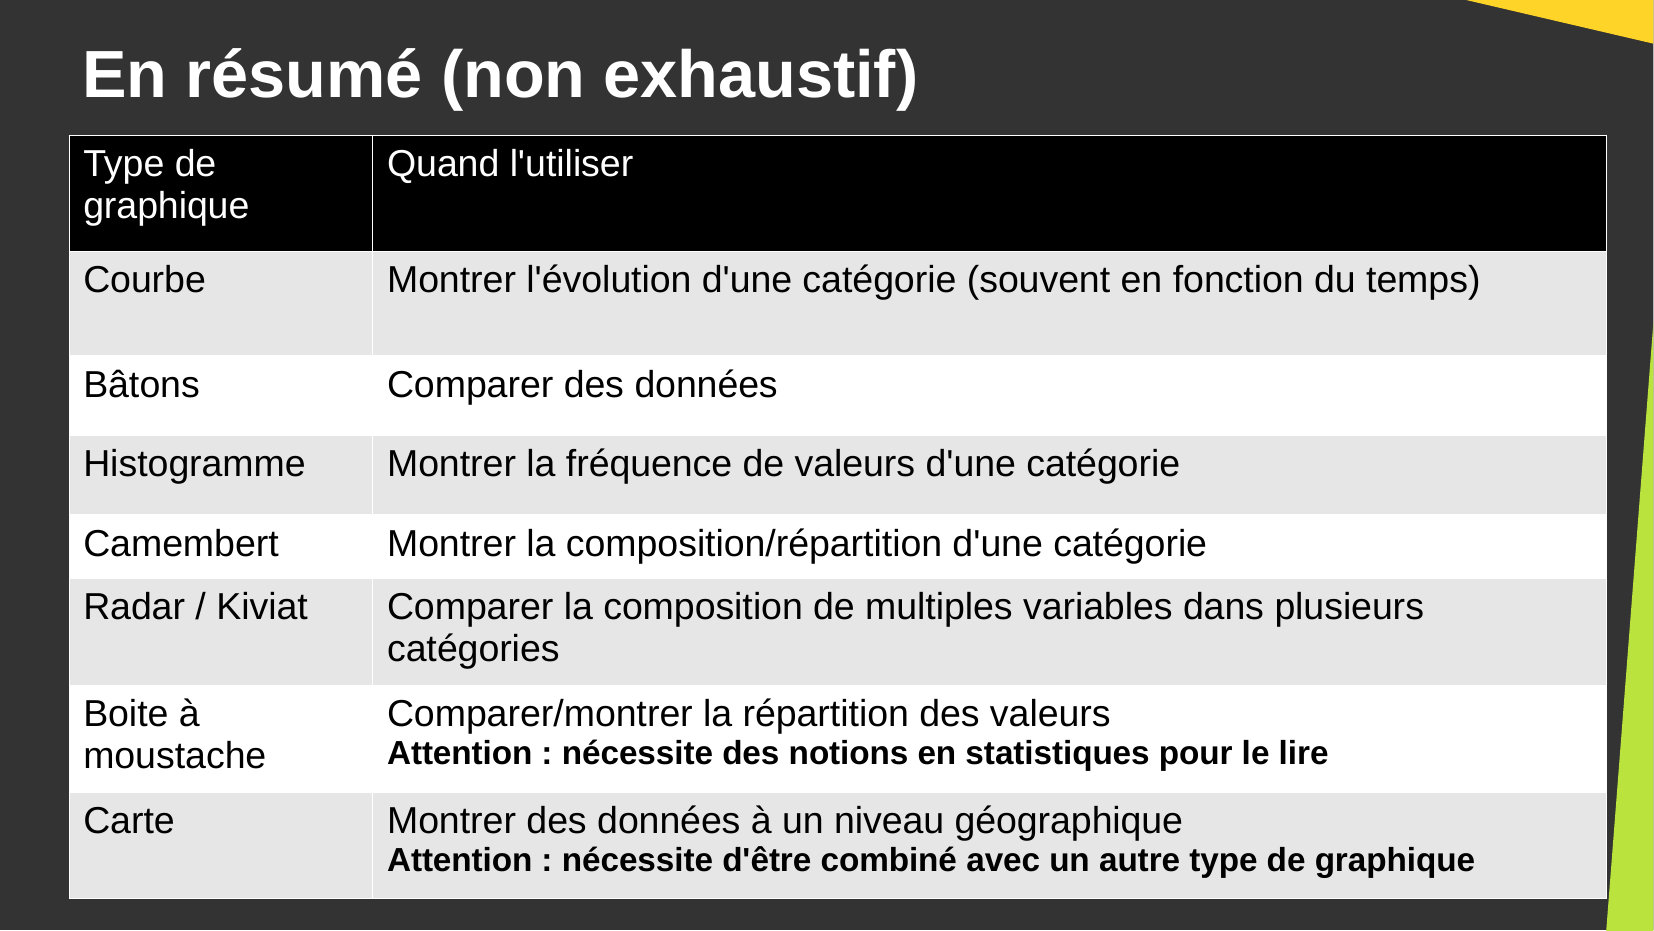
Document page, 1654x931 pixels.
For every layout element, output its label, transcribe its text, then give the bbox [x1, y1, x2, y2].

table_cell Montrer la composition/répartition d'une catégorie [373, 515, 1606, 578]
table_cell Courbe [70, 252, 372, 355]
table_cell Comparer des données [373, 356, 1606, 435]
text_box [1466, 0, 1654, 44]
table_cell Montrer la fréquence de valeurs d'une catégorie [373, 436, 1606, 514]
table_header Quand l'utiliser [373, 136, 1606, 251]
table_cell Camembert [70, 515, 372, 578]
table_cell Radar / Kiviat [70, 579, 372, 685]
table_cell Comparer/montrer la répartition des valeurs Attention : nécessite des notions en statistiques pour le lire [373, 686, 1606, 792]
text_box [1606, 314, 1654, 931]
table_cell Montrer l'évolution d'une catégorie (souvent en fonction du temps) [373, 252, 1606, 355]
table_cell Montrer des données à un niveau géographique Attention : nécessite d'être combiné avec un autre type de graphique [373, 793, 1606, 898]
table_cell Carte [70, 793, 372, 898]
table_cell Comparer la composition de multiples variables dans plusieurs catégories [373, 579, 1606, 685]
title En résumé (non exhaustif) [82, 37, 1571, 115]
table_cell Boite à moustache [70, 686, 372, 792]
table_cell Bâtons [70, 356, 372, 435]
table_cell Histogramme [70, 436, 372, 514]
table_header Type de graphique [70, 136, 372, 251]
